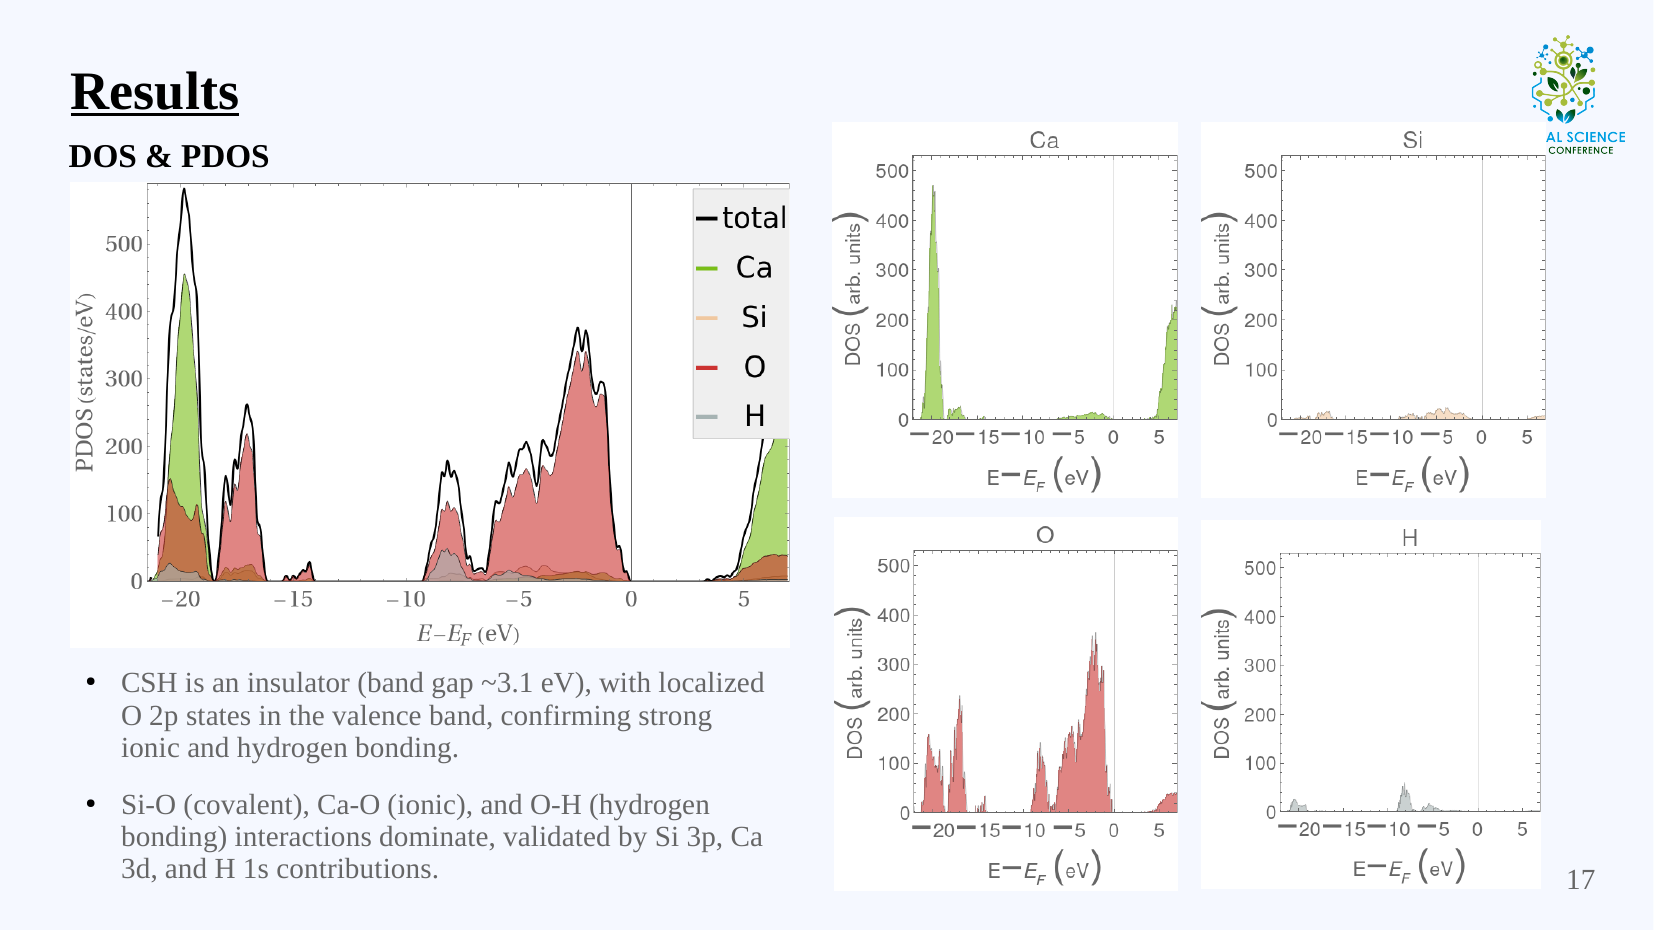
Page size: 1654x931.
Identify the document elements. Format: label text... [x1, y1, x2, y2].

text_box CSH is an insulator (band gap ~3.1 eV), with localized O 2p states in the valence band, confirming strong ionic and hydrogen bonding. Si-O (covalent), Ca-O (ionic), and O-H (hydrogen bonding) interactions dominate, validated by Si 3p, Ca 3d, and H 1s contributions. [70, 659, 792, 925]
picture [1201, 520, 1541, 889]
picture [1201, 35, 1625, 498]
picture [834, 517, 1178, 891]
picture [70, 220, 790, 648]
picture [832, 122, 1178, 498]
text_box DOS & PDOS [54, 130, 995, 220]
title Results [70, 41, 1502, 142]
